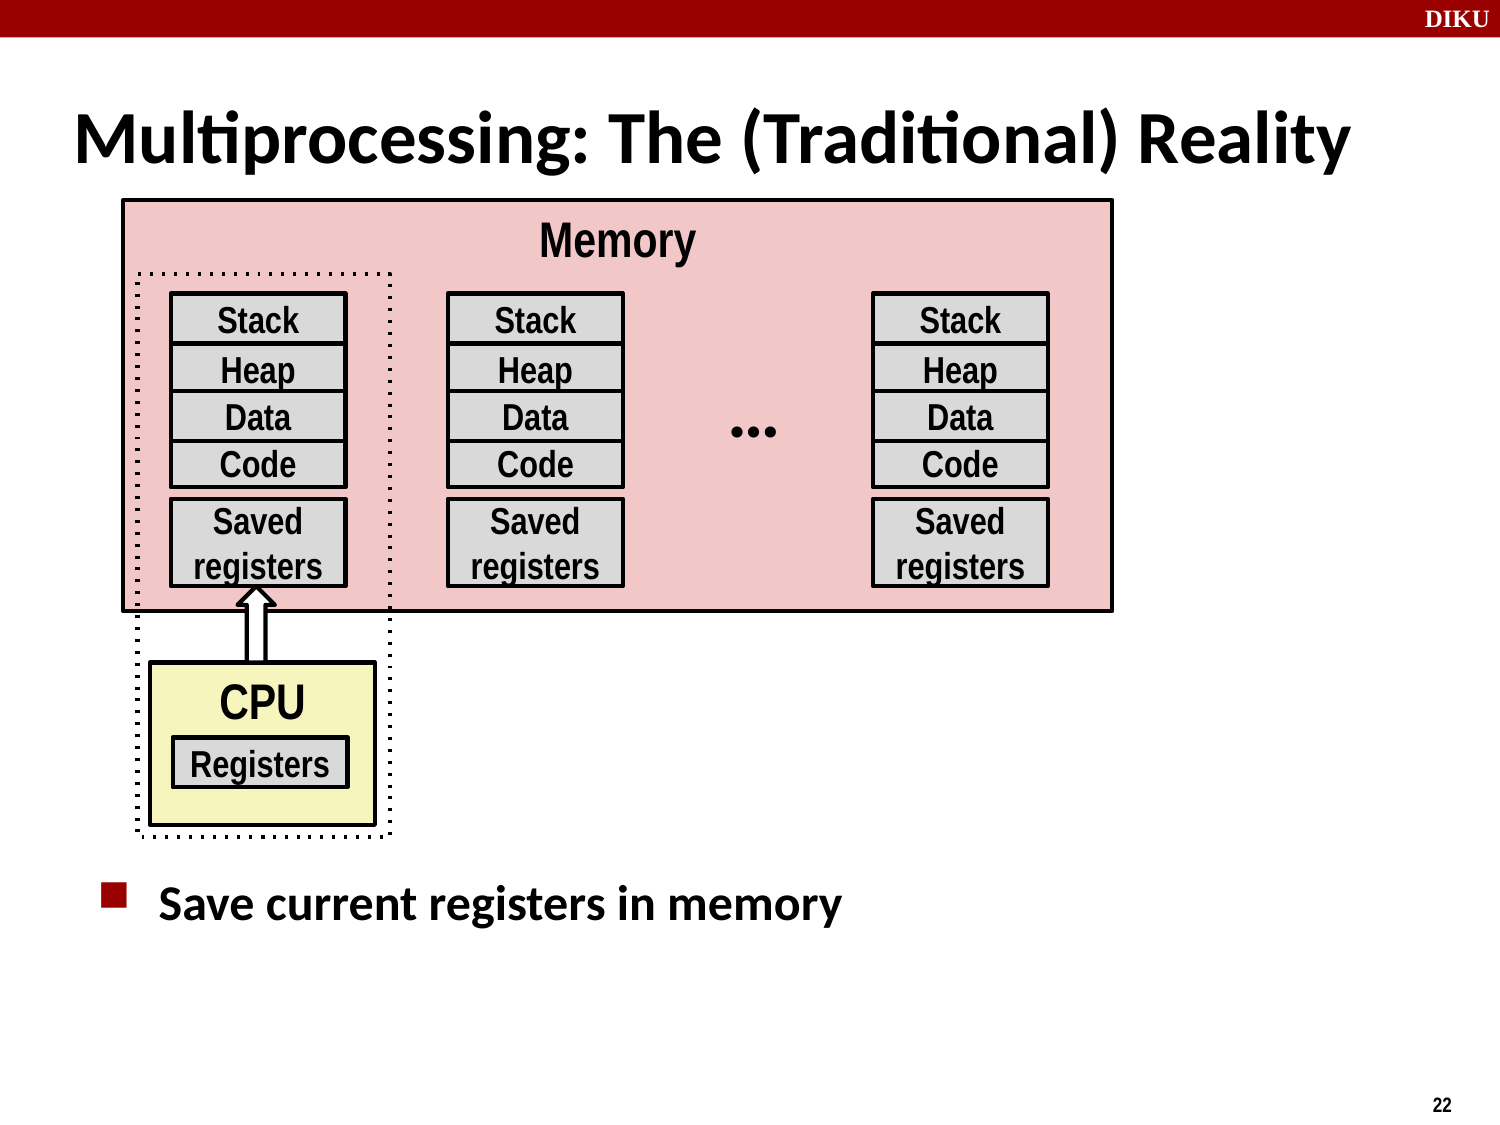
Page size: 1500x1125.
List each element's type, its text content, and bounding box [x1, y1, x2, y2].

text_box Heap [447, 343, 623, 390]
text_box Heap [872, 343, 1048, 390]
text_box Data [872, 390, 1048, 441]
text_box Heap [560, 366, 567, 380]
text_box Saved registers [447, 498, 623, 587]
text_box … [713, 355, 796, 460]
text_box Data [447, 390, 623, 441]
text_box Registers [172, 737, 348, 788]
text_box Saved registers [170, 498, 346, 587]
text_box Code [170, 441, 346, 488]
text_box Stack [872, 293, 1048, 343]
text_box Data [170, 390, 346, 441]
text_box CPU [150, 662, 375, 825]
text_box Memory [123, 200, 1113, 612]
text_box Heap [170, 343, 346, 390]
text_box Code [447, 441, 623, 488]
text_box Save current registers in memory [87, 862, 1488, 950]
text_box Stack [447, 293, 623, 343]
text_box Heap [985, 366, 992, 380]
text_box Multiprocessing: The (Traditional) Reality [58, 71, 1450, 197]
text_box Saved registers [872, 498, 1048, 587]
text_box Stack [170, 293, 346, 343]
text_box Heap [282, 366, 289, 380]
text_box Code [872, 441, 1048, 488]
text_box [237, 586, 275, 663]
